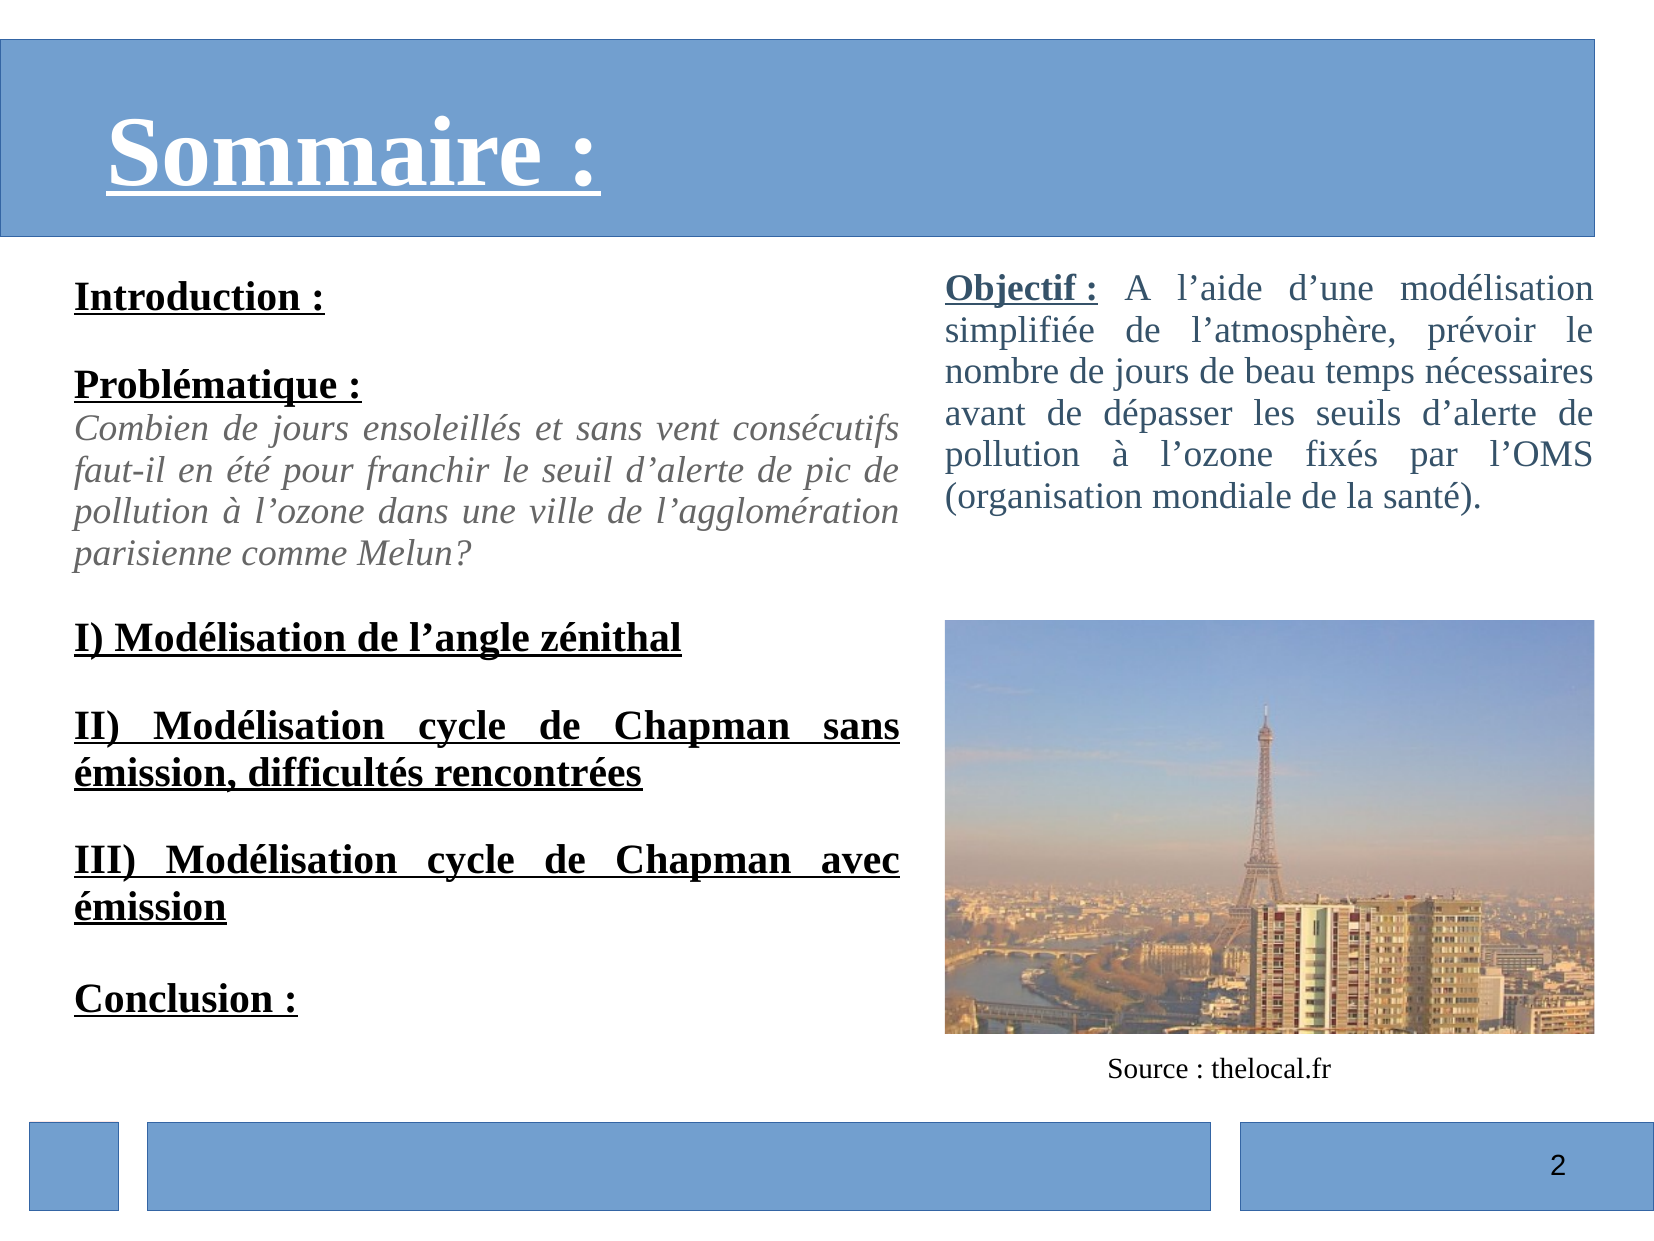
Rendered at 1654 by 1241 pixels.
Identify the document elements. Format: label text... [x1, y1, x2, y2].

picture [944, 620, 1595, 1034]
text_box 2 [1535, 1141, 1654, 1206]
text_box Introduction : Problématique : Combien de jours ensoleillés et sans vent consécutifs faut-il en été pour franchir le seuil d’alerte de pic de pollution à l’ozone dans une ville de l’agglomération parisienne comme Melun? I) Modélisation de l’angle zénithal II) Modélisation cycle de Chapman sans émission, difficultés rencontrées III) Modélisation cycle de Chapman avec émission Conclusion : [59, 265, 916, 1152]
text_box Source : thelocal.fr [1092, 1044, 1447, 1092]
title Sommaire : [106, 88, 680, 207]
text_box Objectif : A l’aide d’une modélisation simplifiée de l’atmosphère, prévoir le nombre de jours de beau temps nécessaires avant de dépasser les seuils d’alerte de pollution à l’ozone fixés par l’OMS (organisation mondiale de la santé). [944, 267, 1595, 549]
